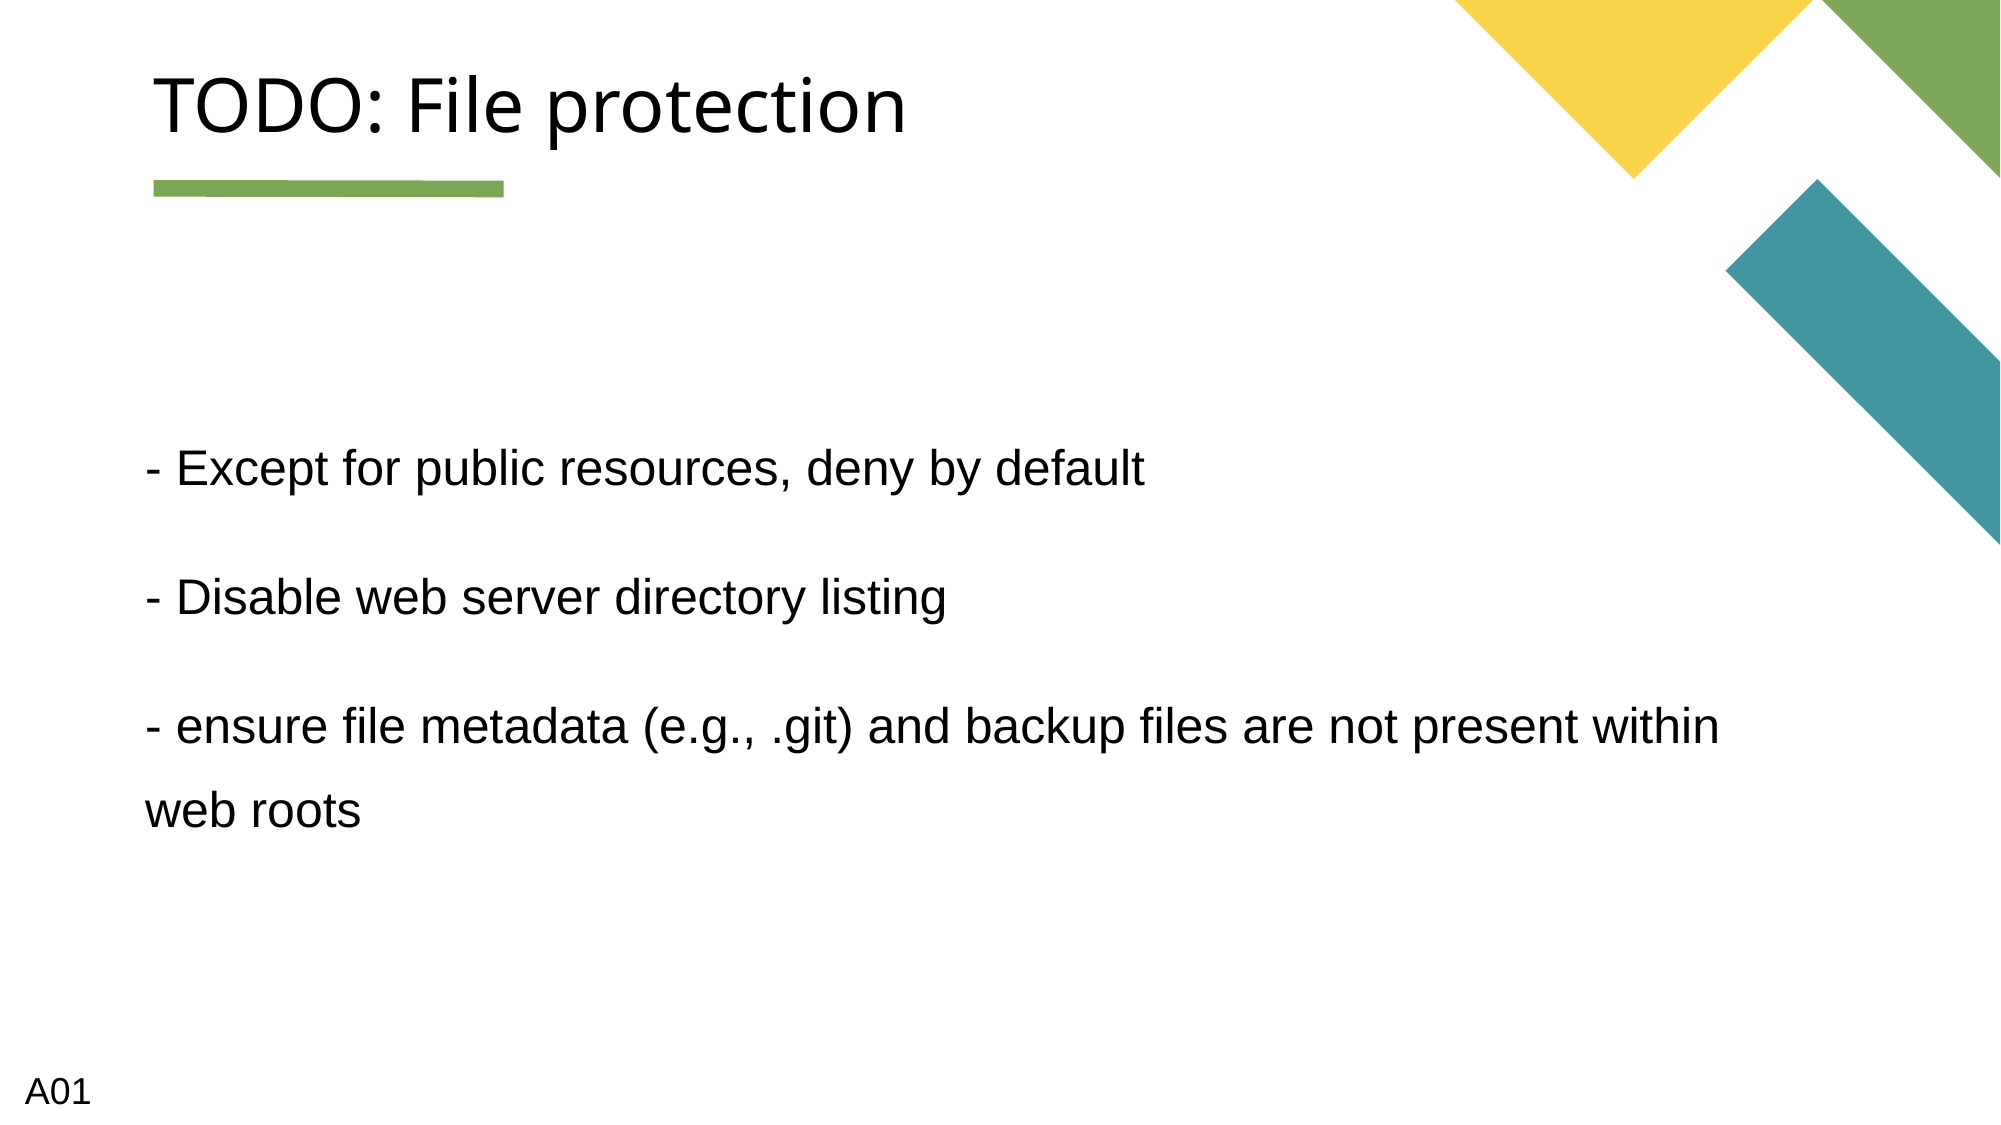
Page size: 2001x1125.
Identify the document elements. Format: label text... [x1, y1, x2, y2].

text_box - Except for public resources, deny by default - Disable web server directory listing - ensure file metadata (e.g., .git) and backup files are not present within web roots [130, 276, 1808, 1125]
title TODO: File protection [153, 53, 965, 154]
text_box A01 [10, 1062, 107, 1120]
